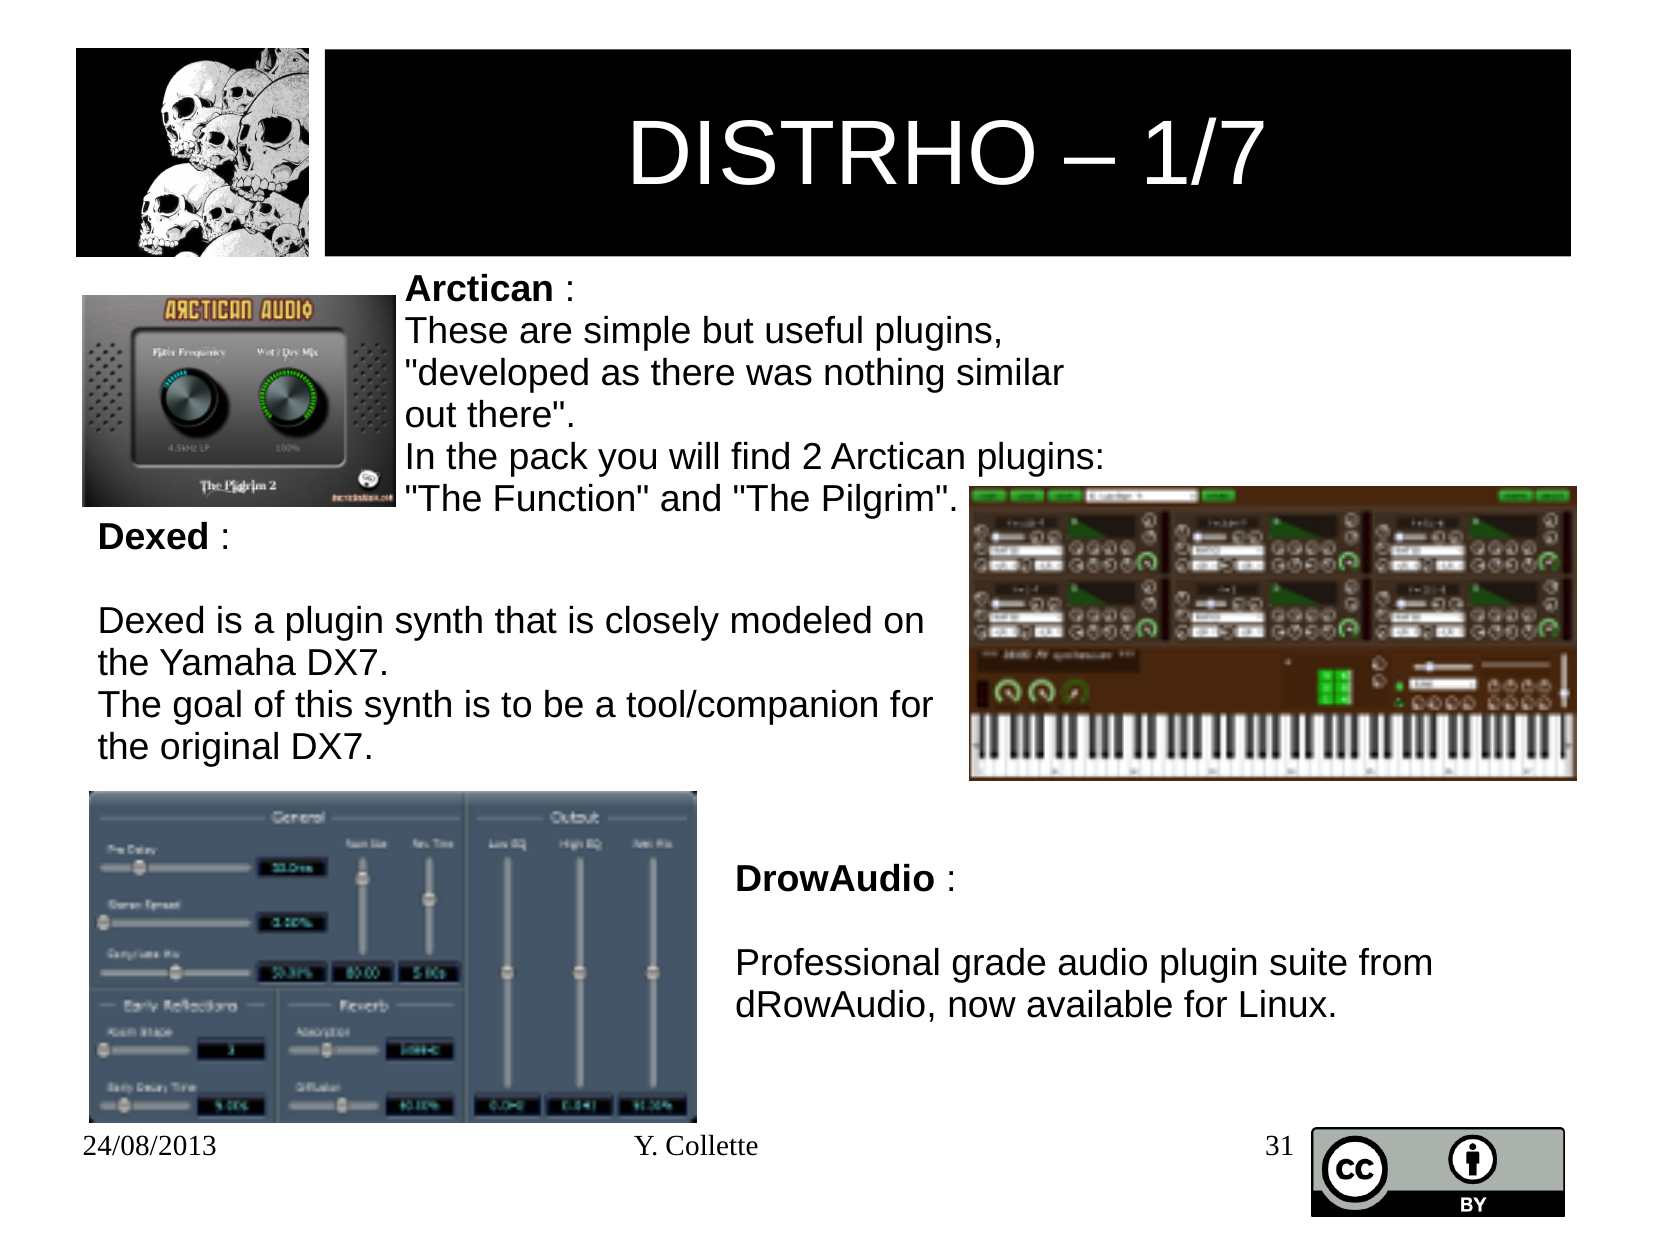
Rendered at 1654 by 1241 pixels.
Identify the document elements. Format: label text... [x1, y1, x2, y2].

text_box Arctican : These are simple but useful plugins, "developed as there was nothing similar out there". In the pack you will find 2 Arctican plugins: "The Function" and "The Pilgrim". [389, 259, 1123, 556]
picture [82, 295, 389, 507]
picture [89, 791, 697, 1123]
picture [76, 48, 309, 257]
picture [1311, 1127, 1565, 1217]
text_box Dexed : Dexed is a plugin synth that is closely modeled on the Yamaha DX7. The goal of this synth is to be a tool/companion for the original DX7. [82, 507, 957, 775]
title DISTRHO – 1/7 [324, 49, 1571, 257]
text_box DrowAudio : Professional grade audio plugin suite from dRowAudio, now available for Linux. [720, 850, 1583, 1034]
picture [969, 486, 1577, 782]
